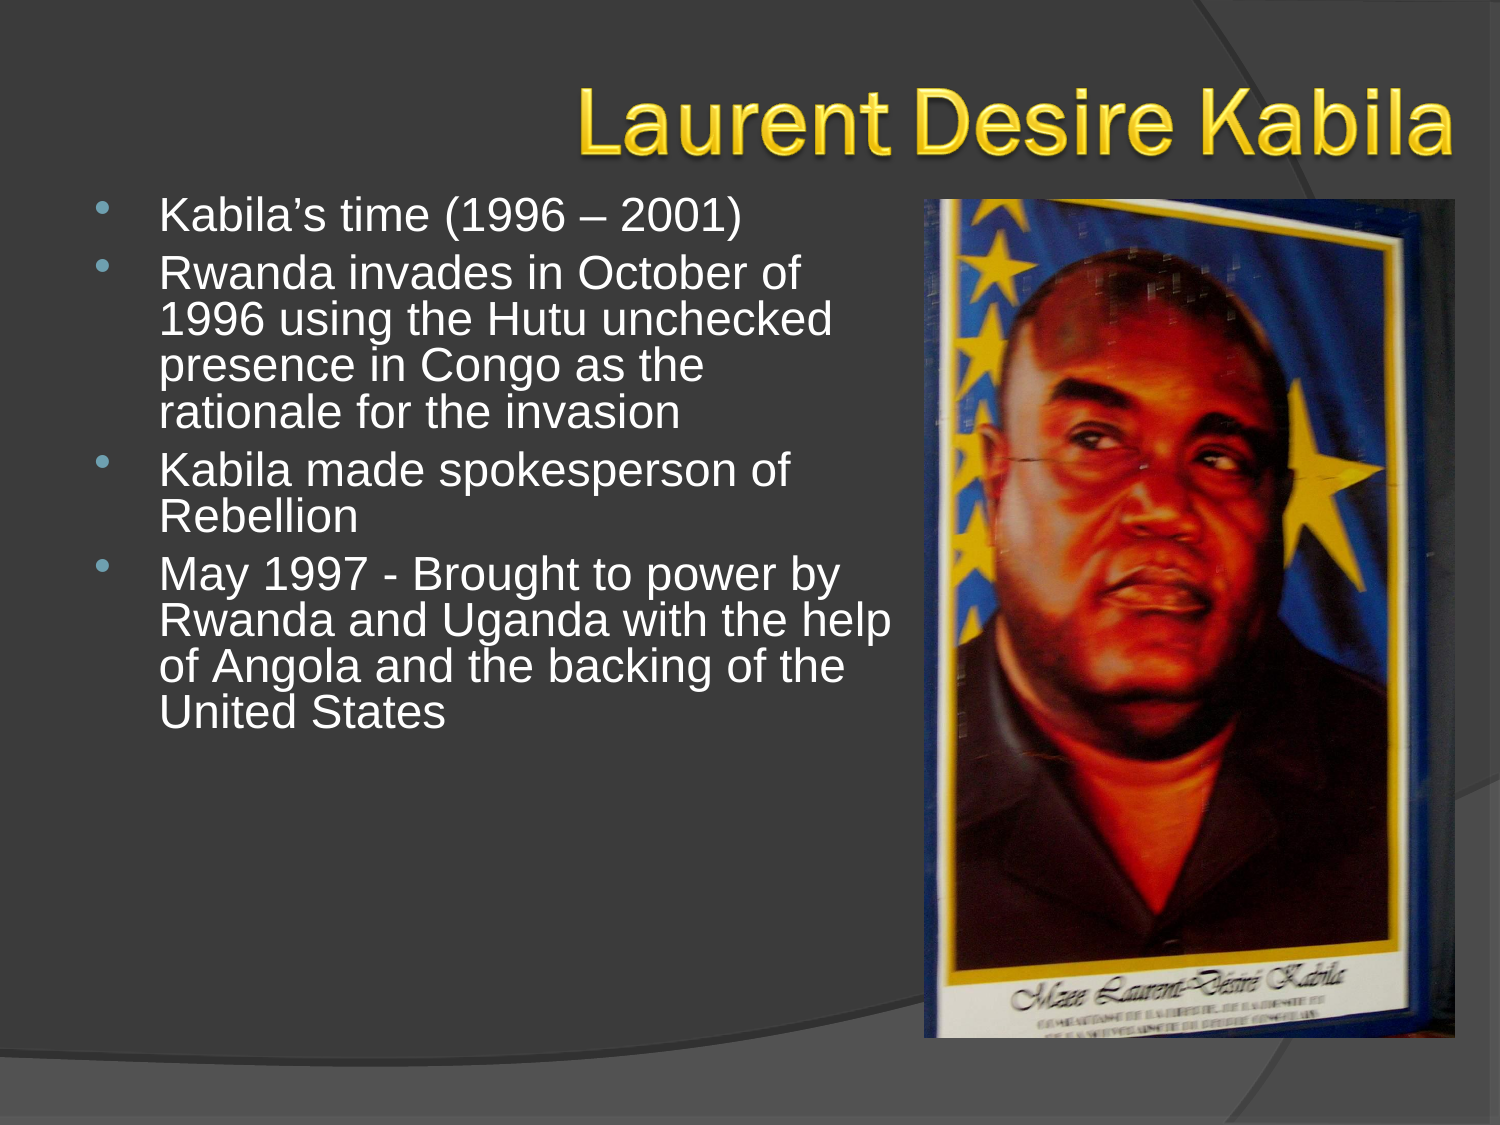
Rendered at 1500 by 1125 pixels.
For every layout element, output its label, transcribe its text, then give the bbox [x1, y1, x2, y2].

list Kabila’s time (1996 – 2001) Rwanda invades in October of 1996 using the Hutu unchecked presence in Congo as the rationale for the invasion Kabila made spokesperson of Rebellion May 1997 - Brought to power by Rwanda and Uganda with the help of Angola and the backing of the United States [75, 187, 913, 1088]
picture [236, 23, 1500, 1038]
